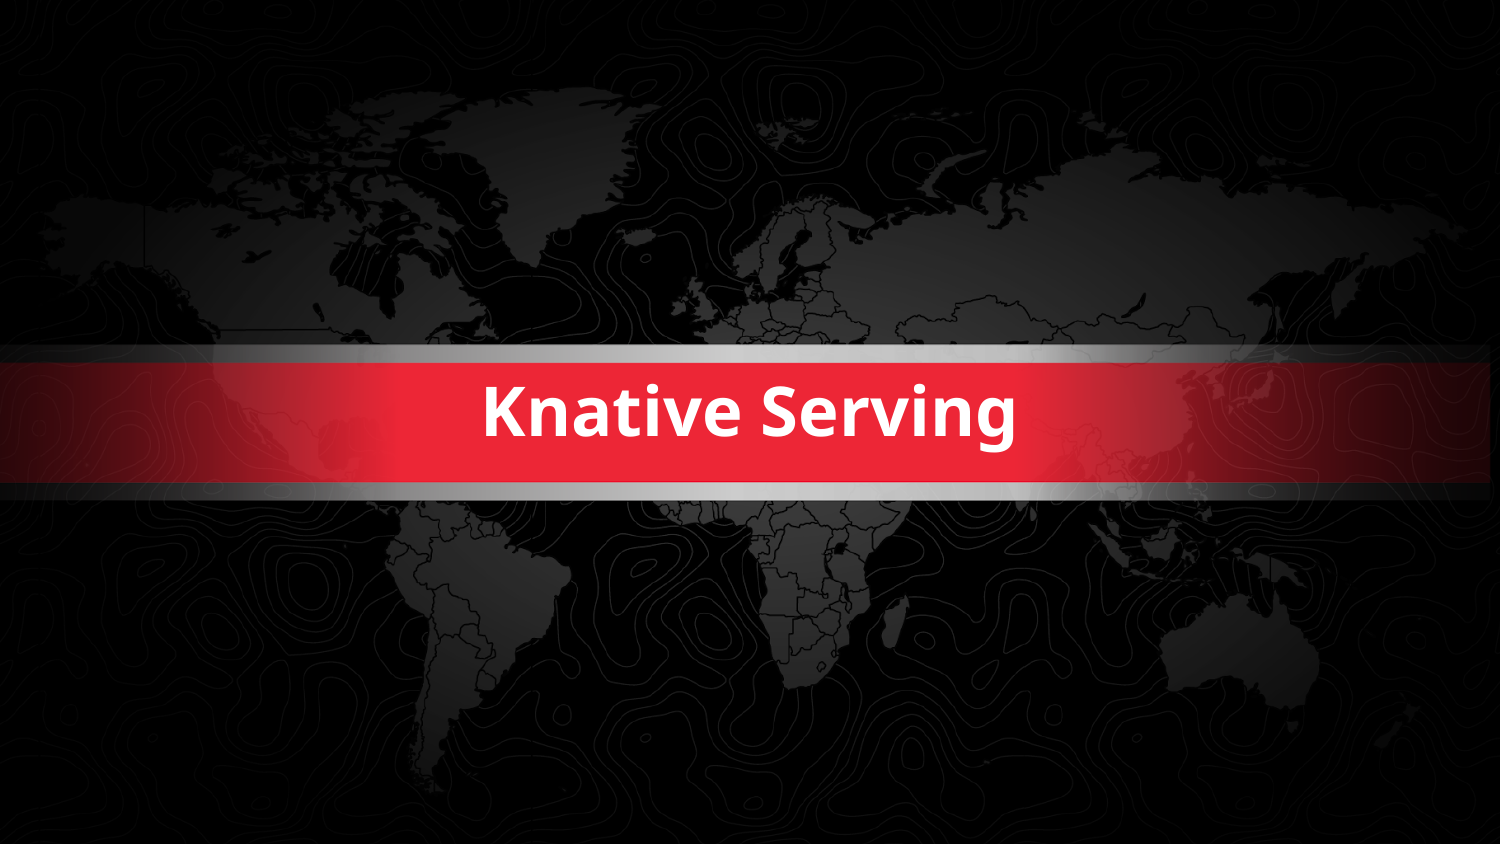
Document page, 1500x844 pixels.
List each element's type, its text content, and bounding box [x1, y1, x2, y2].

picture [0, 0, 1500, 844]
text_box Knative Serving [135, 352, 1365, 510]
